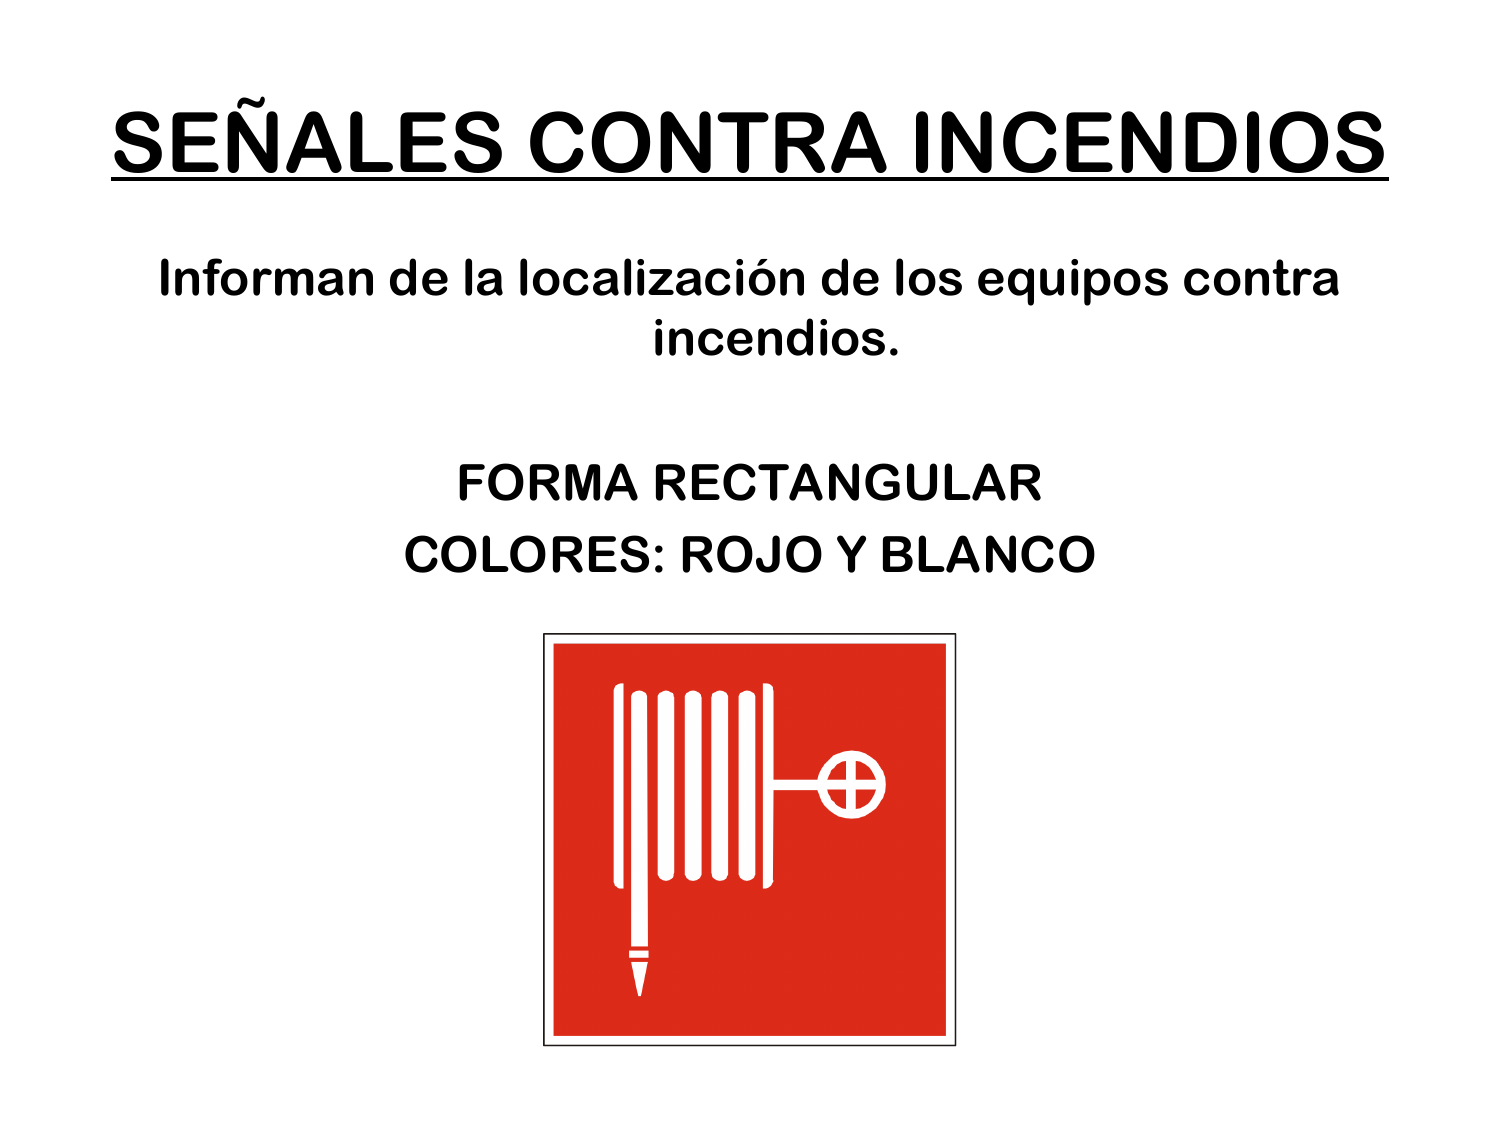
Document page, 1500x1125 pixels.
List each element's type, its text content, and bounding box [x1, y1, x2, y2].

title SEÑALES CONTRA INCENDIOS [75, 45, 1426, 233]
list Informan de la localización de los equipos contra incendios. FORMA RECTANGULAR COLORES: ROJO Y BLANCO [75, 237, 1426, 1075]
picture [543, 633, 957, 1047]
